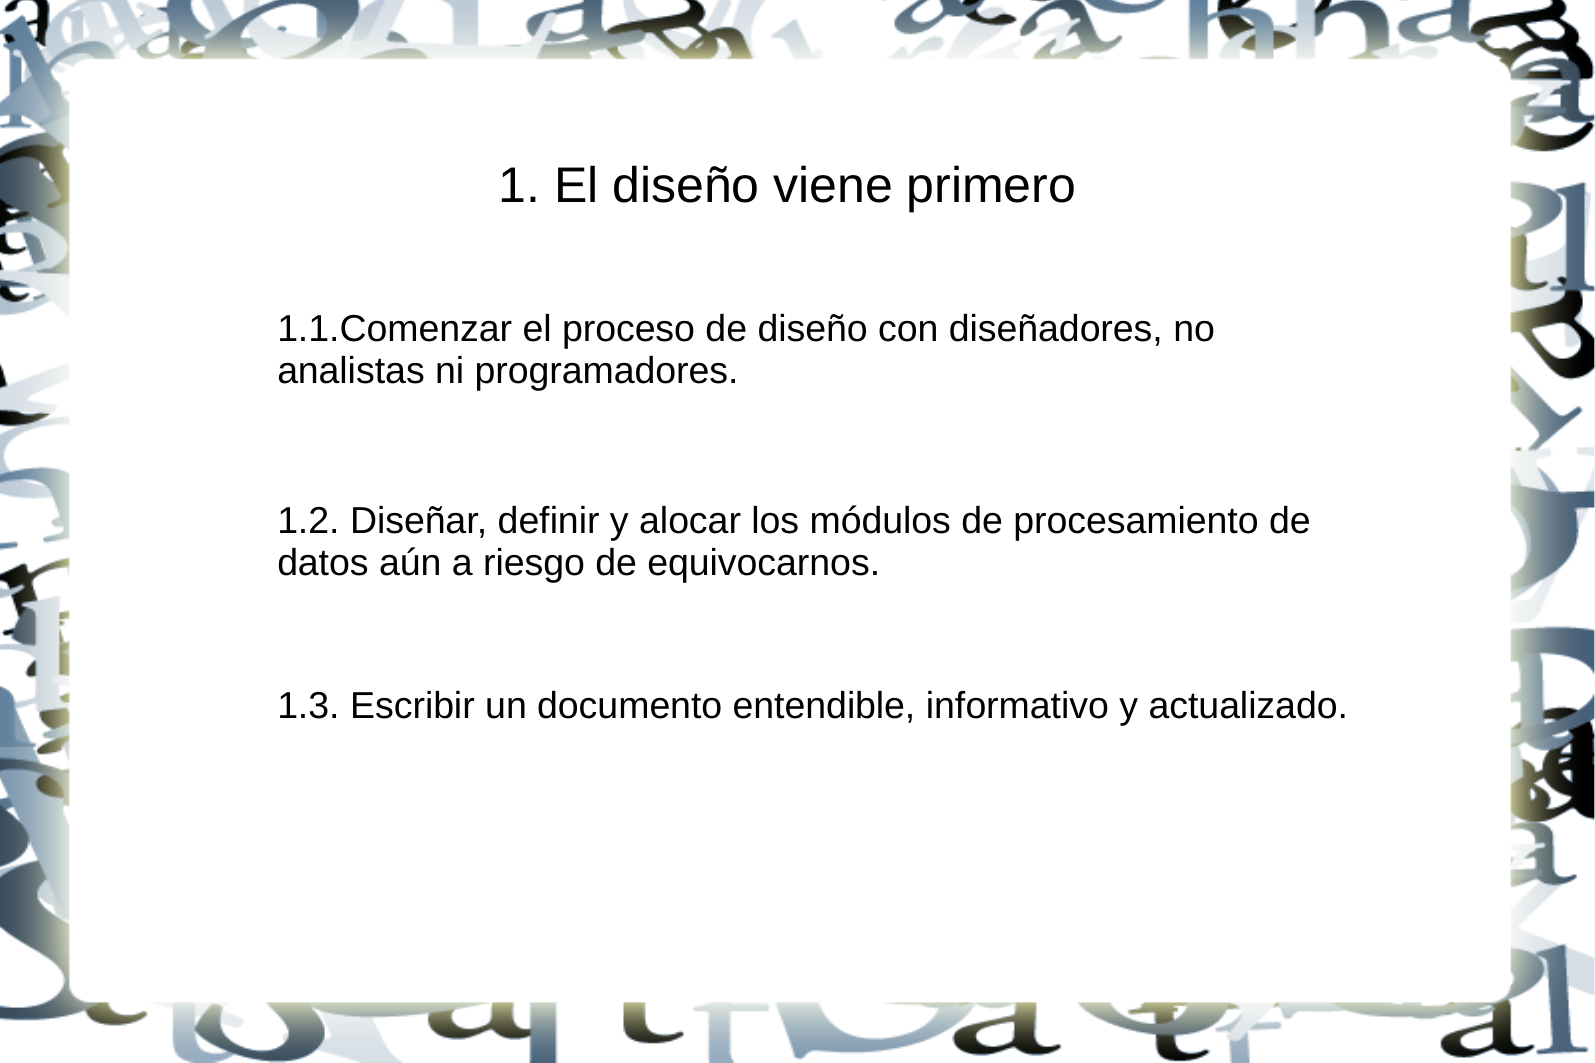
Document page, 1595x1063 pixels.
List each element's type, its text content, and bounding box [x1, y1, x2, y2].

picture [0, 0, 1595, 1063]
text_box 1. El diseño viene primero [300, 150, 1276, 227]
text_box 1.3. Escribir un documento entendible, informativo y actualizado. [262, 677, 1388, 739]
text_box 1.1.Comenzar el proceso de diseño con diseñadores, no analistas ni programadores. [262, 300, 1388, 408]
text_box 1.2. Diseñar, definir y alocar los módulos de procesamiento de datos aún a riesgo de equivocarnos. [262, 492, 1388, 601]
